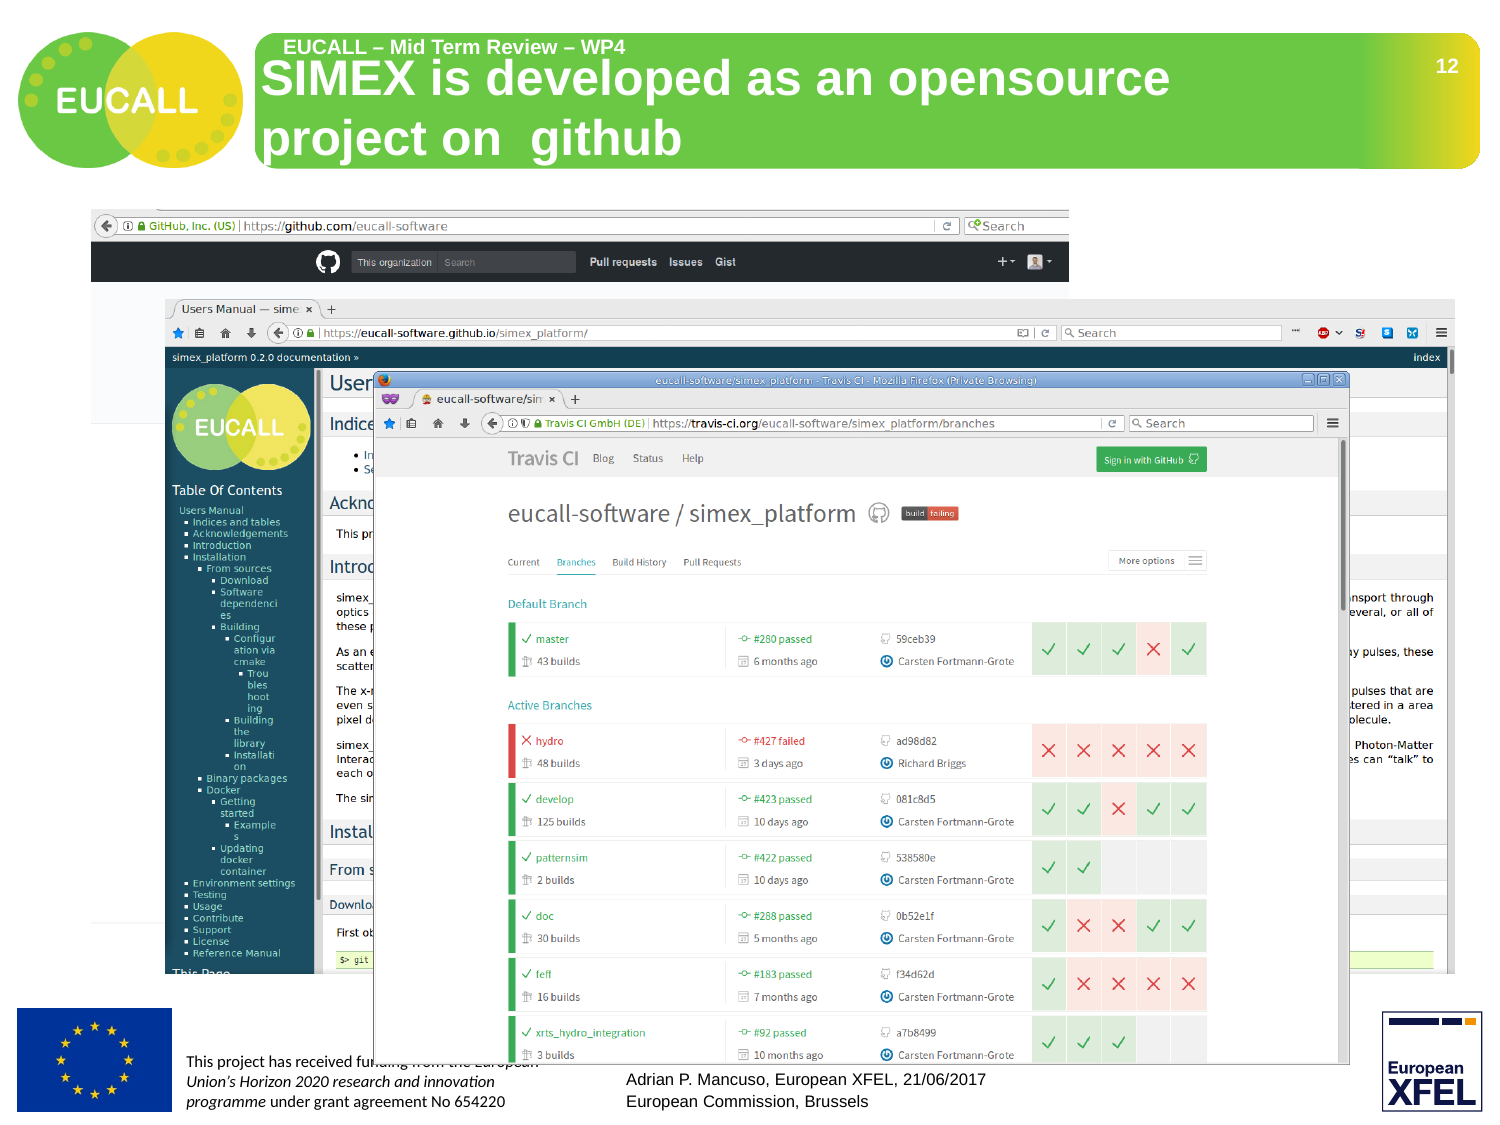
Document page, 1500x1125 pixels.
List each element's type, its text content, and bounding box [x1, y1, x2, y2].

picture [91, 209, 1455, 1065]
picture [18, 32, 243, 168]
picture [17, 1008, 172, 1112]
text_box SIMEX is developed as an opensource project on github [260, 49, 1476, 162]
